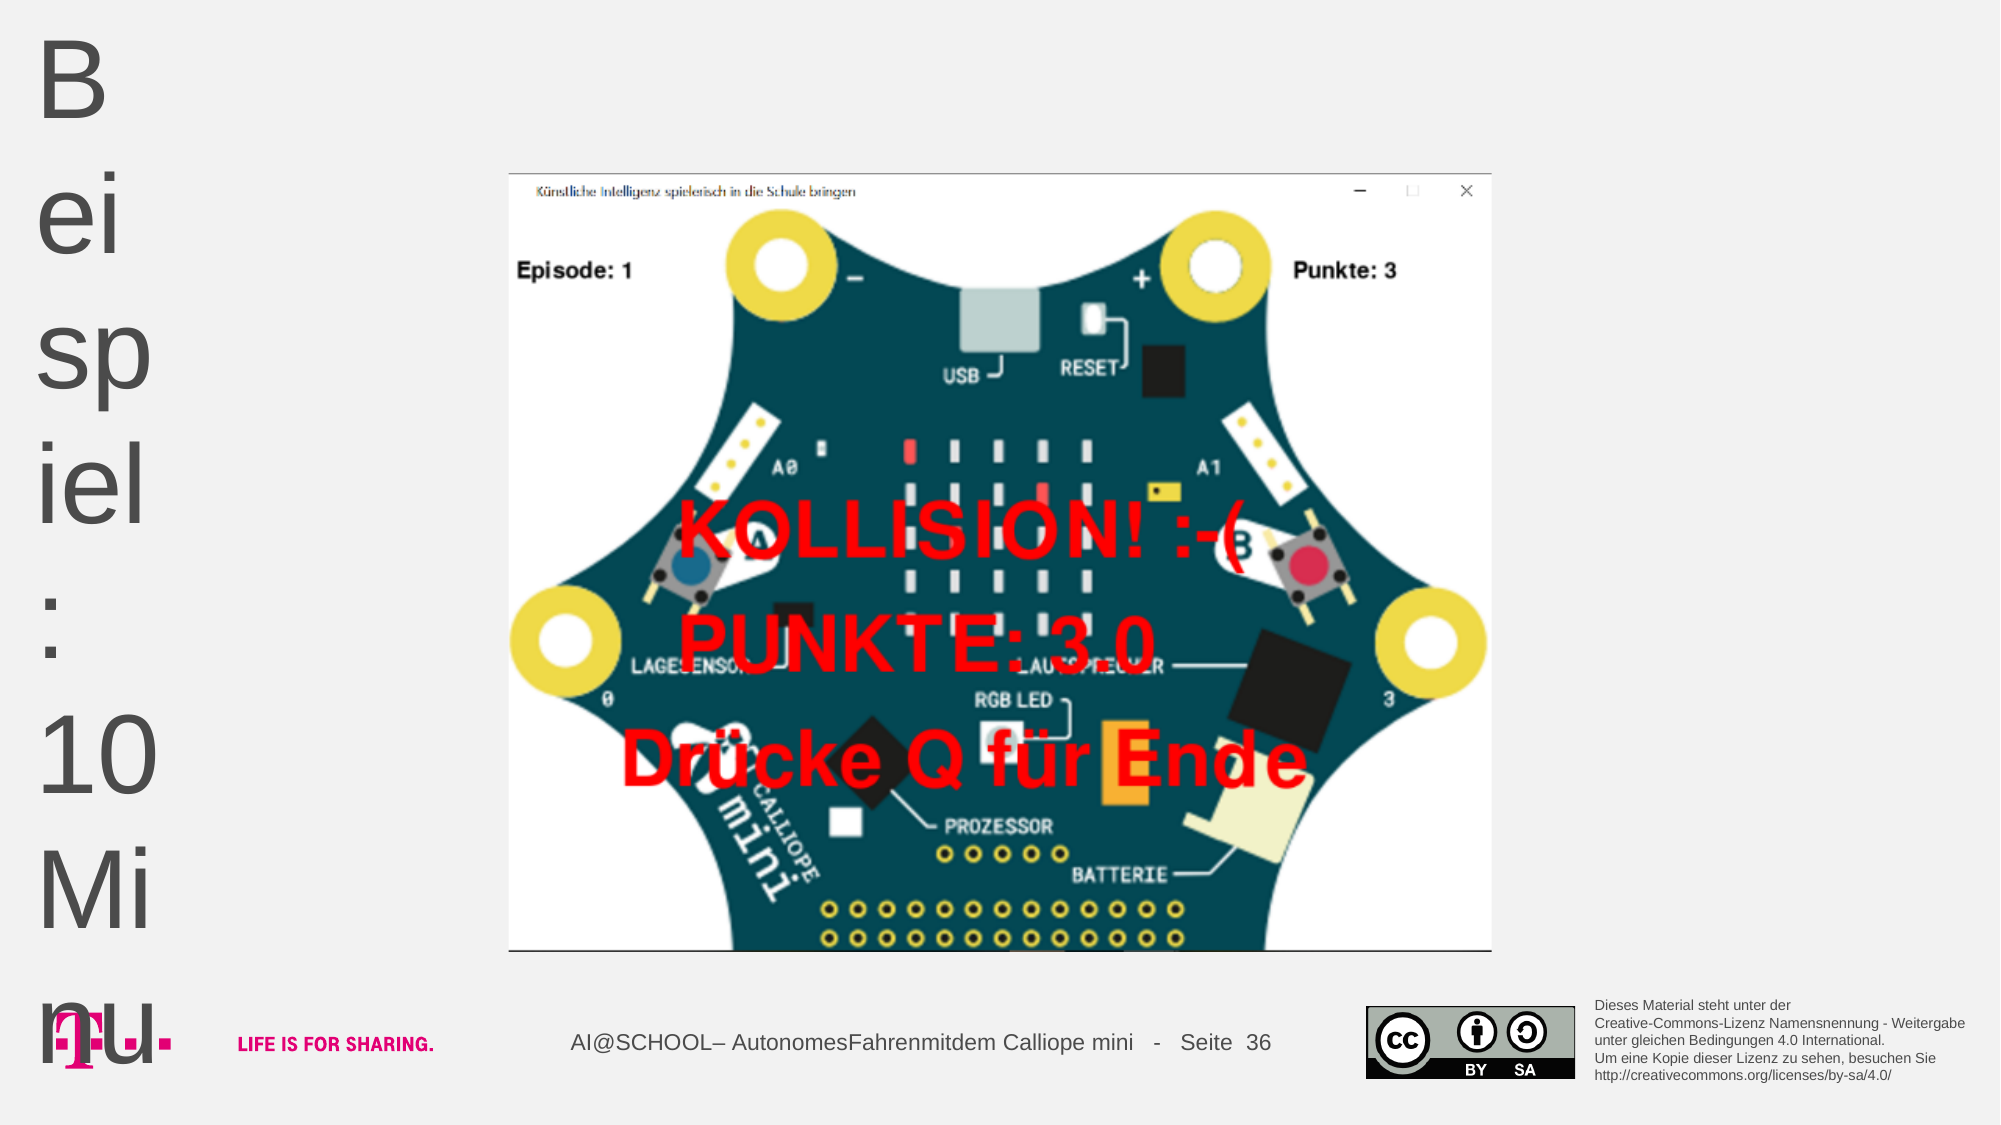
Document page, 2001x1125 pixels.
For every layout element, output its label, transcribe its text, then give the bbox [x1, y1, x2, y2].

picture [508, 173, 1492, 952]
text_box Beispiel: 10 Minuten Trainingsdaten [23, 0, 174, 150]
